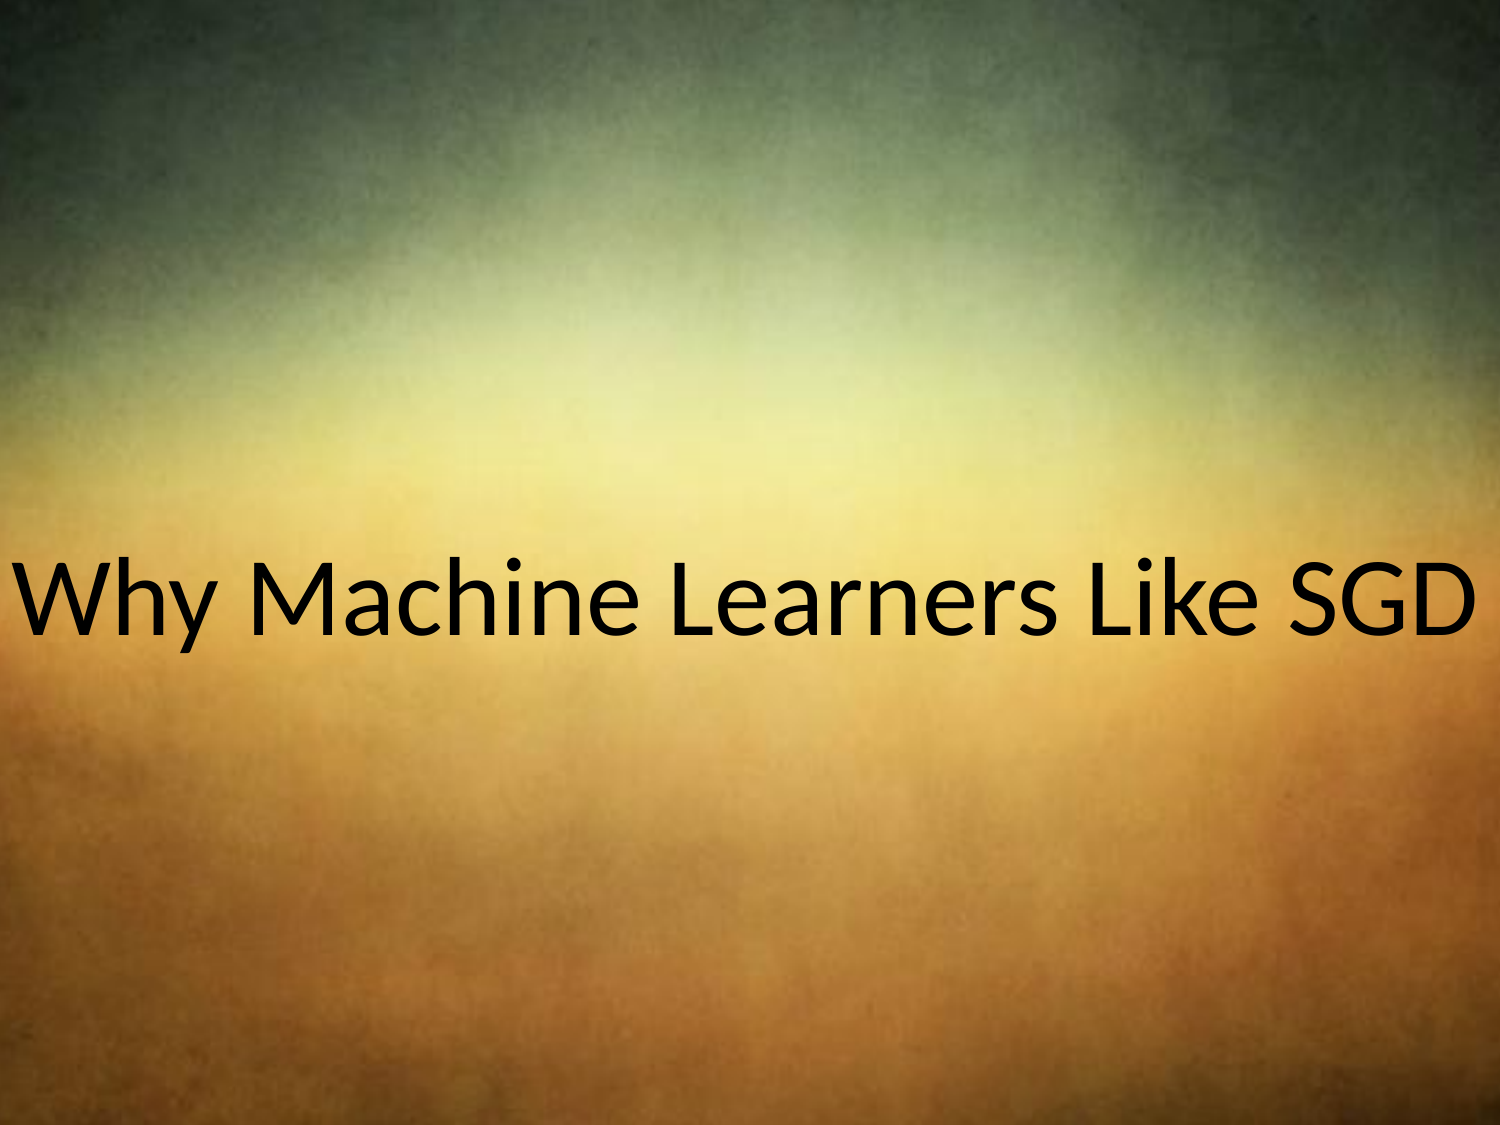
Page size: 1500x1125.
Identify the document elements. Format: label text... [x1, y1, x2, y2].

text_box Why Machine Learners Like SGD [0, 361, 1497, 775]
picture [0, 0, 1500, 1125]
